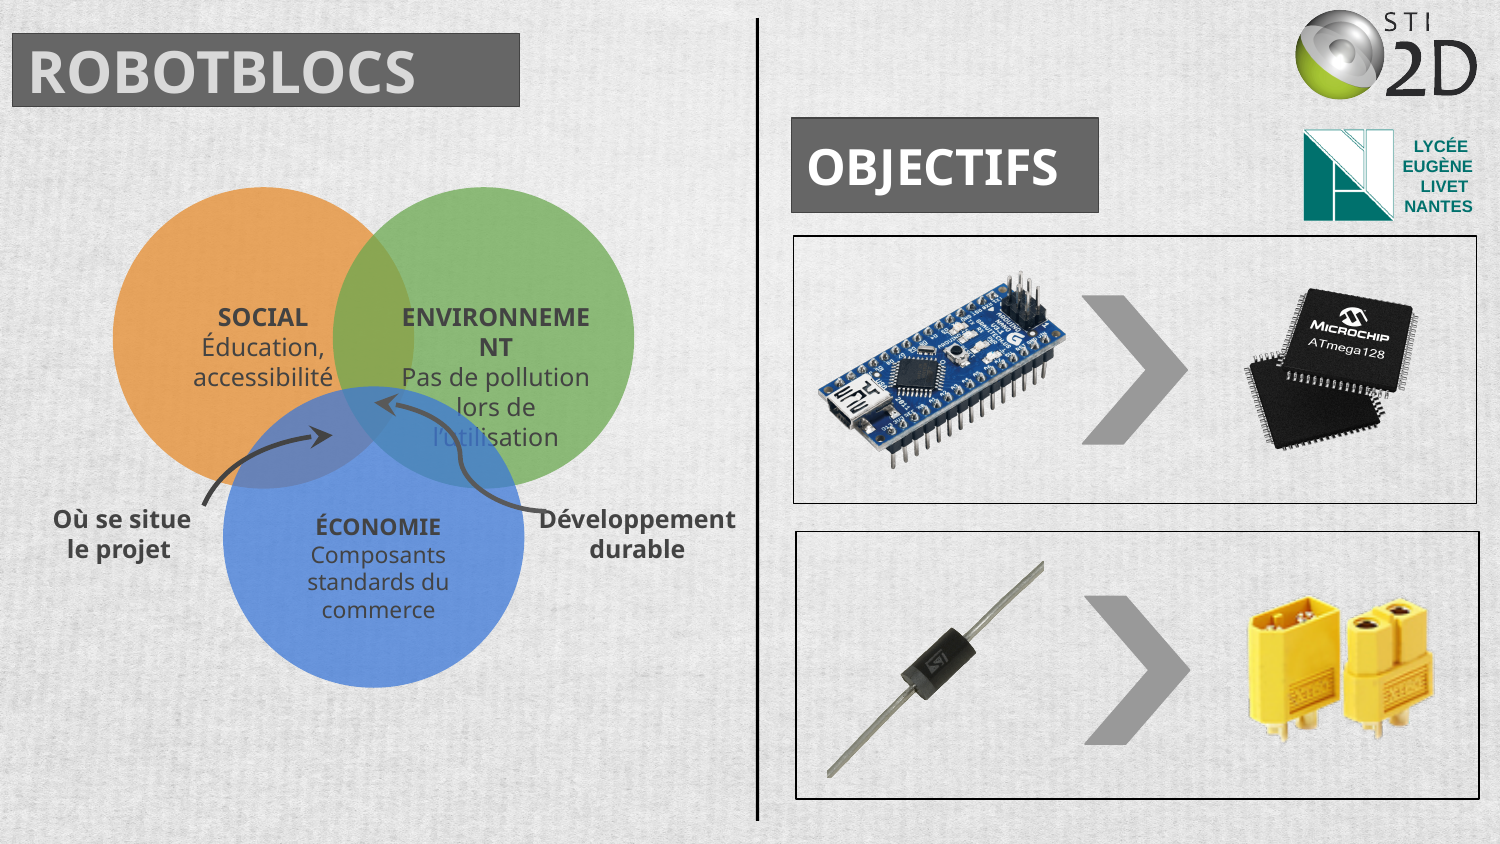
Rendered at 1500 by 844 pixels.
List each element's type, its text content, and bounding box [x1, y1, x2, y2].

text_box ENVIRONNEMENT Pas de pollution lors de l’utilisation [381, 286, 611, 365]
text_box Objectifs [791, 118, 1099, 213]
text_box Où se situe le projet [32, 488, 212, 567]
text_box ROBOTBLOCS [12, 33, 520, 107]
text_box ÉCONOMIE Composants standards du commerce [274, 497, 483, 577]
text_box SOCIAL Éducation, accessibilité [169, 286, 341, 365]
text_box Développement durable [520, 488, 755, 567]
text_box LYCÉE EUGÈNE LIVET NANTES [1311, 120, 1489, 225]
text_box [1084, 596, 1190, 745]
text_box [112, 187, 635, 688]
text_box [1082, 296, 1188, 444]
picture [0, 0, 1500, 844]
